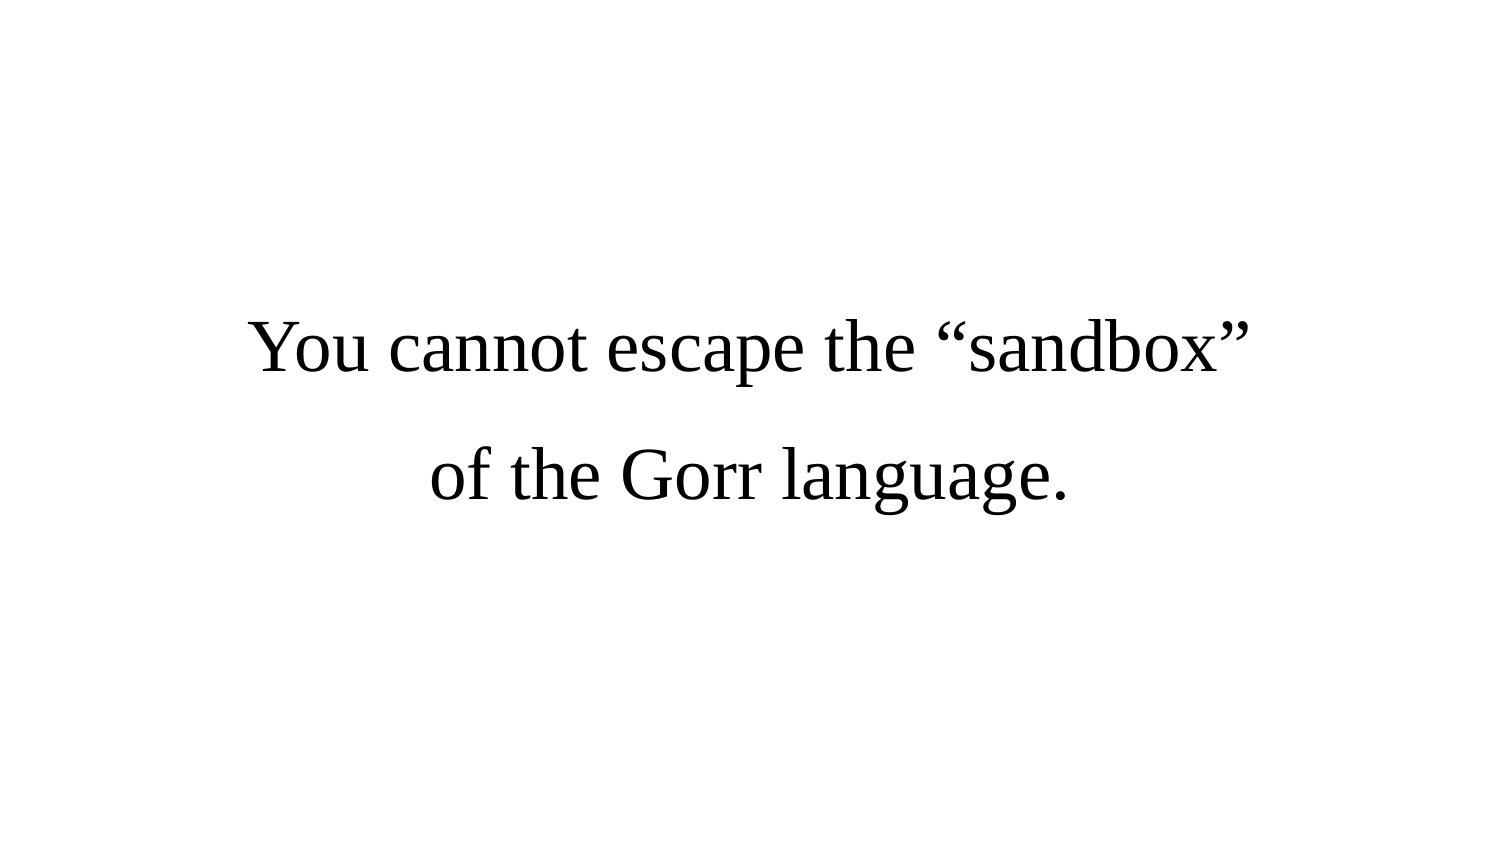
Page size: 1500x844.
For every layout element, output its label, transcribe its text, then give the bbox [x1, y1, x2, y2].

list You cannot escape the “sandbox” of the Gorr language. [51, 267, 1449, 576]
